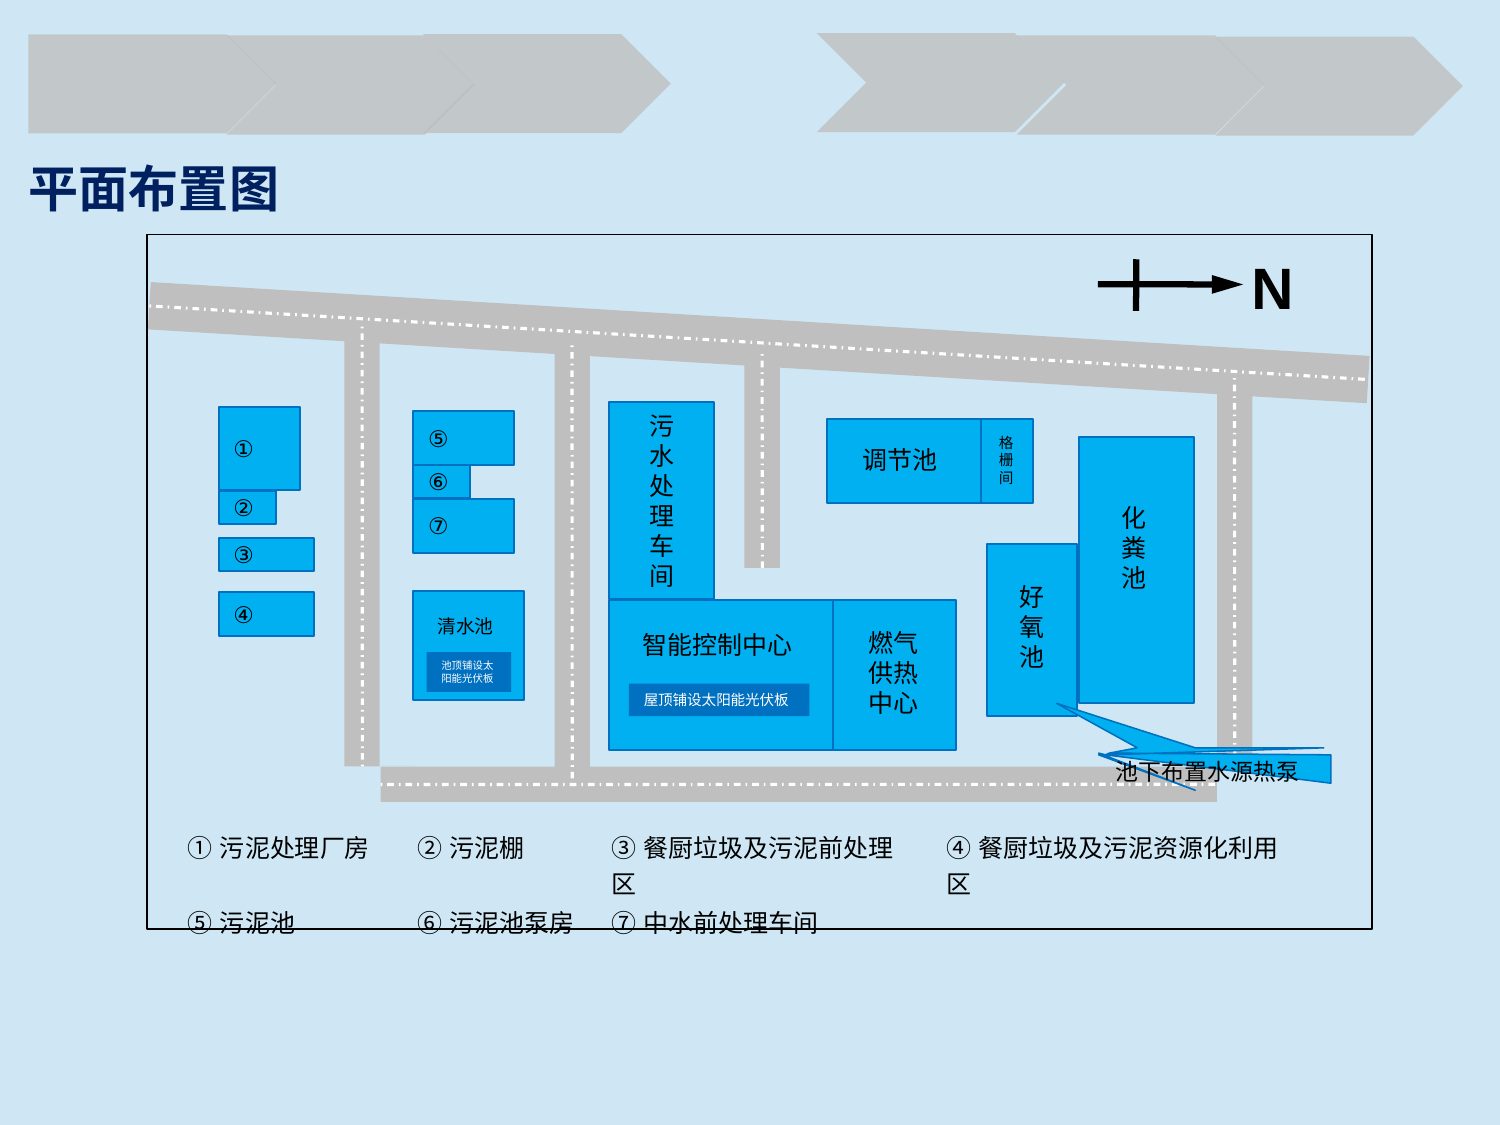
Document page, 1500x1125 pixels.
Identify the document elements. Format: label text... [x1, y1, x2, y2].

text_box [1136, 766, 1148, 771]
text_box 格栅间 [984, 426, 1024, 494]
text_box [1168, 772, 1173, 781]
table_header ③餐厨垃圾及污泥前处理区 [596, 821, 932, 896]
text_box ④ [218, 591, 314, 637]
text_box 平面布置图 [14, 149, 294, 225]
text_box [28, 34, 671, 135]
text_box [827, 419, 1033, 503]
table_cell ⑦中水前处理车间 [596, 896, 932, 971]
text_box 智能控制中心 [627, 622, 808, 667]
text_box 屋顶铺设太阳能光伏板 [628, 683, 810, 717]
text_box 化粪池 [1106, 495, 1171, 600]
text_box N [1236, 243, 1292, 329]
text_box [147, 282, 1370, 802]
text_box [987, 436, 1195, 717]
text_box ⑥ [413, 465, 471, 499]
text_box 清水池 [422, 607, 512, 645]
text_box [608, 401, 957, 751]
text_box ⑤ [413, 410, 515, 466]
table_cell ⑥污泥池泵房 [402, 896, 596, 971]
text_box 燃气供热中心 [853, 619, 936, 725]
text_box ⑦ [413, 498, 515, 554]
table_header ④餐厨垃圾及污泥资源化利用区 [932, 821, 1313, 896]
text_box 调节池 [847, 437, 965, 482]
table_cell [932, 896, 1313, 971]
table_header ①污泥处理厂房 [173, 821, 402, 896]
text_box ② [218, 490, 276, 524]
text_box ③ [218, 538, 314, 572]
text_box 池下布置水源热泵 [1056, 703, 1331, 784]
text_box 污水处理车间 [634, 403, 688, 598]
table_cell ⑤污泥池 [173, 896, 402, 971]
text_box [1150, 766, 1168, 778]
table_header ②污泥棚 [402, 821, 596, 896]
text_box 好氧池 [1004, 574, 1069, 680]
text_box ① [218, 406, 300, 491]
text_box 池顶铺设太阳能光伏板 [426, 652, 512, 692]
text_box [816, 33, 1463, 136]
